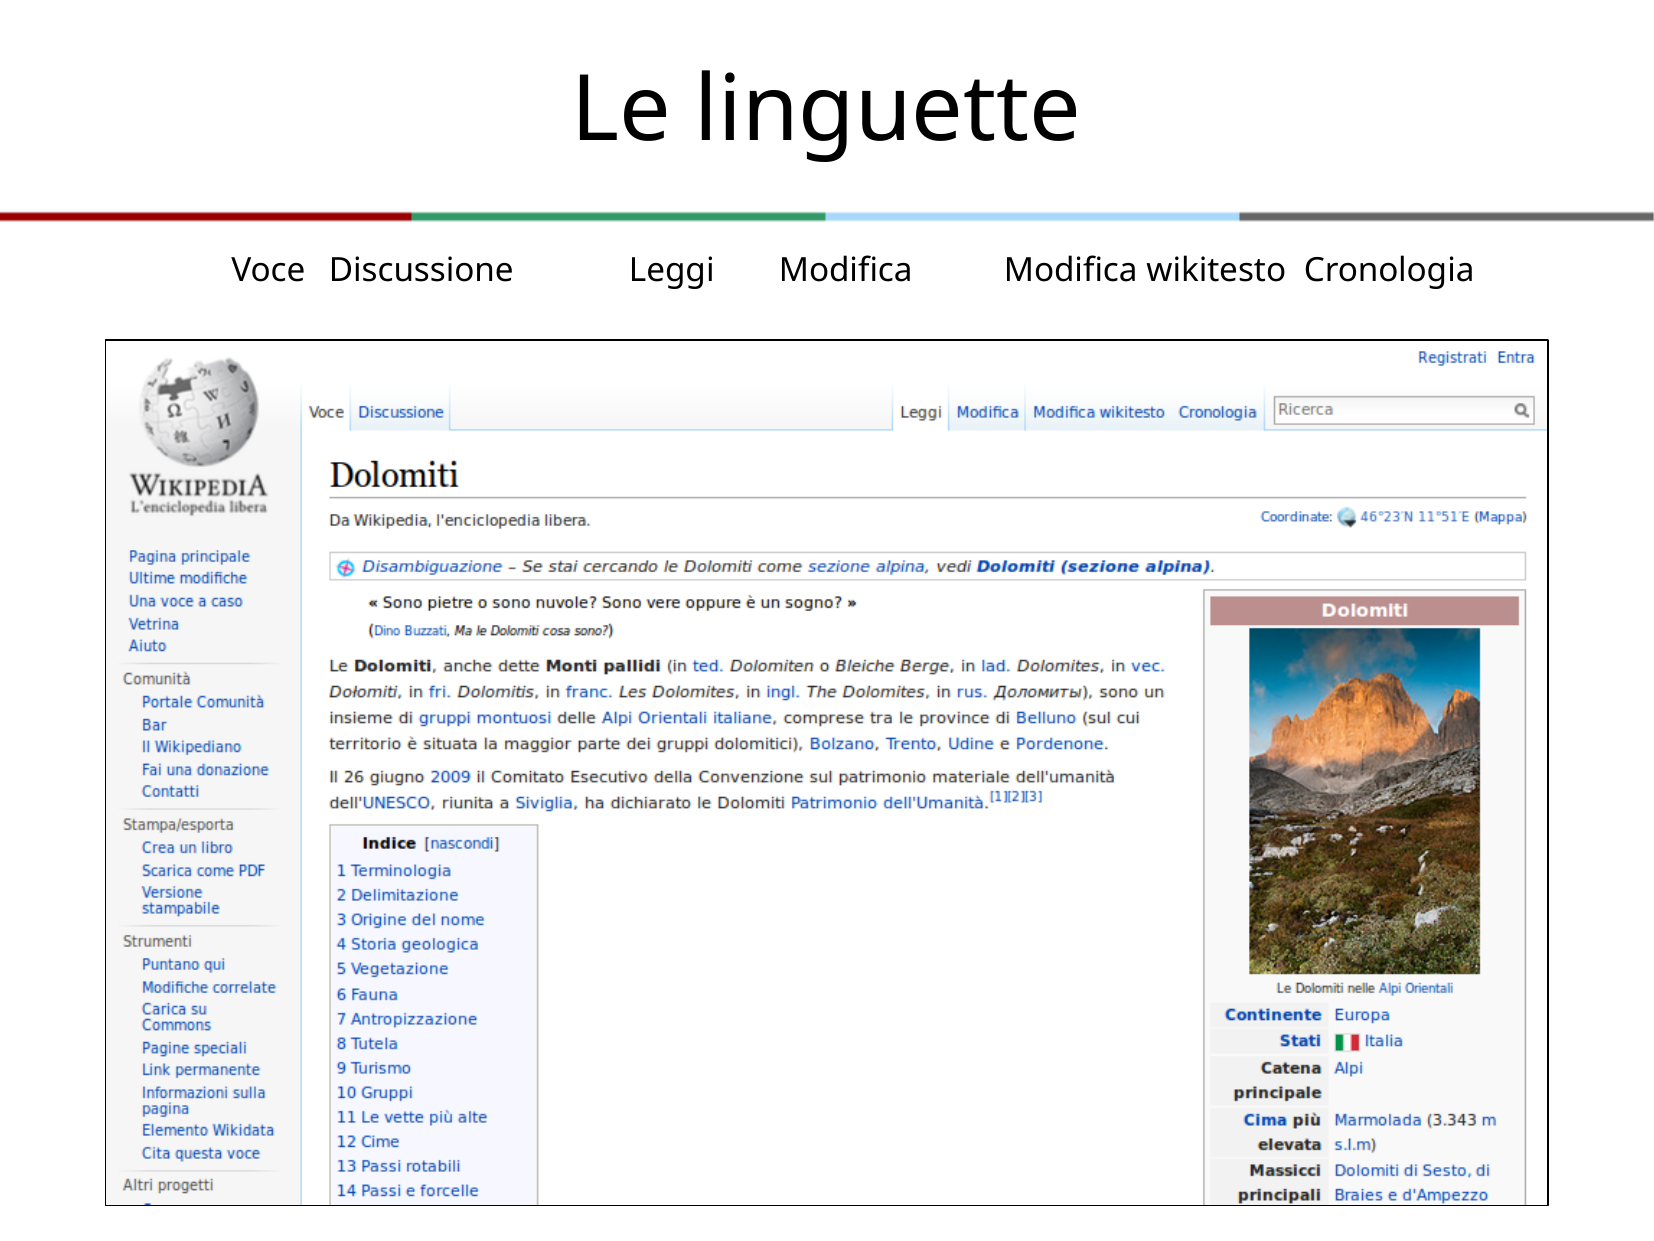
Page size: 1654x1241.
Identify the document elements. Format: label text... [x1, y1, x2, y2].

picture [106, 340, 1548, 1205]
picture [0, 200, 1654, 235]
text_box Voce Discussione Leggi Modifica Modifica wikitesto Cronologia [29, 247, 1624, 338]
text_box Le linguette [82, 0, 1571, 200]
